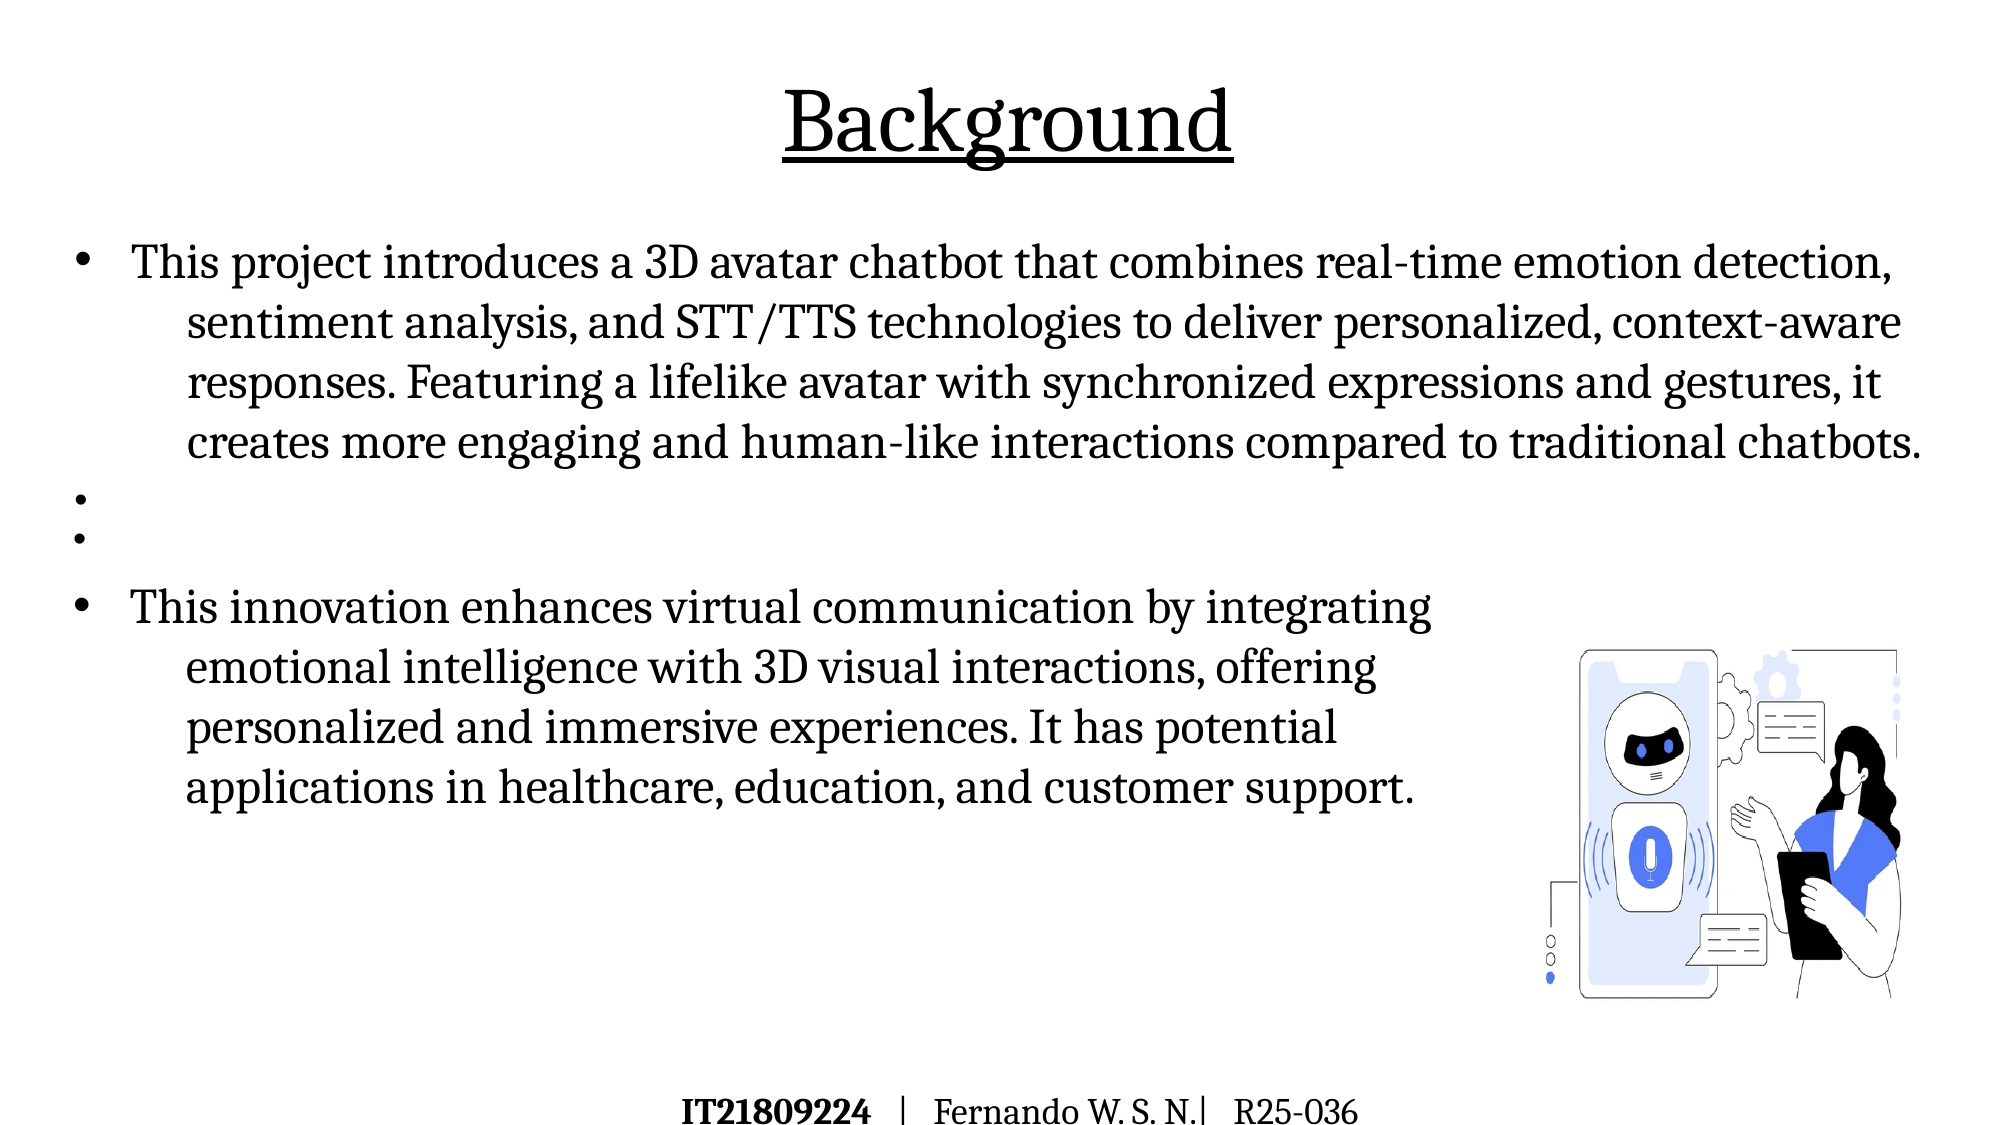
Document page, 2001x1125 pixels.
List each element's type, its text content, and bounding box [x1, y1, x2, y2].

text_box IT21809224 | Fernando W. S. N.| R25-036 [666, 1079, 1784, 1125]
picture [1502, 587, 1944, 1062]
list This project introduces a 3D avatar chatbot that combines real-time emotion detection, sentiment analysis, and STT/TTS technologies to deliver personalized, context-aware responses. Featuring a lifelike avatar with synchronized expressions and gestures, it creates more engaging and human-like interactions compared to traditional chatbots. [59, 220, 1957, 629]
text_box This innovation enhances virtual communication by integrating emotional intelligence with 3D visual interactions, offering personalized and immersive experiences. It has potential applications in healthcare, education, and customer support. [58, 508, 1502, 846]
title Background [50, 50, 1967, 180]
